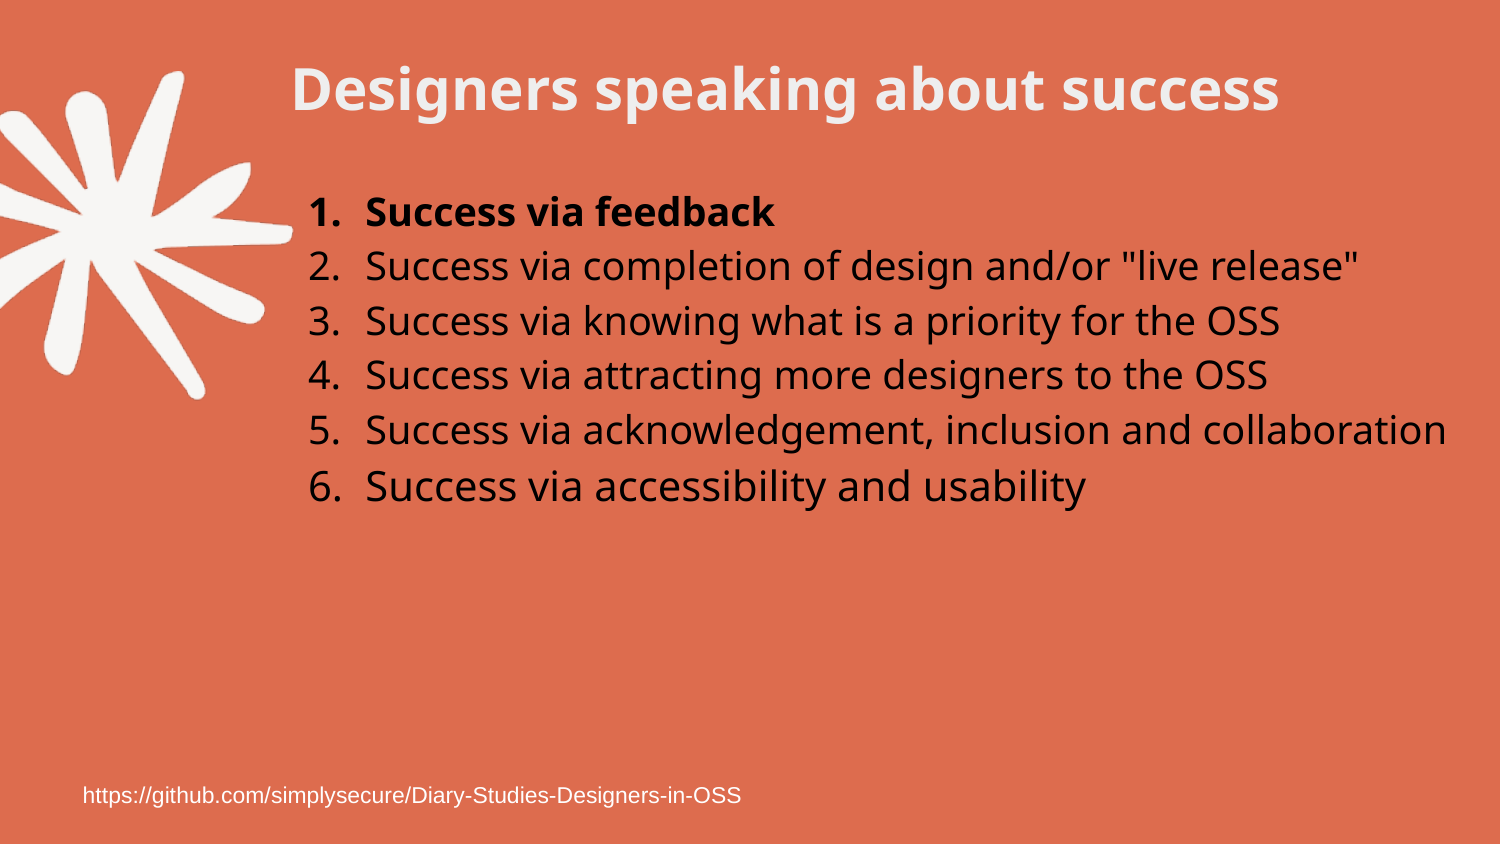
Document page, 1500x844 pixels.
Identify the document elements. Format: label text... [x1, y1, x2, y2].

text_box Designers speaking about success [275, 36, 1426, 137]
picture [0, 76, 337, 423]
text_box https://github.com/simplysecure/Diary-Studies-Designers-in-OSS [67, 765, 786, 824]
text_box Success via feedback Success via completion of design and/or "live release" Success via knowing what is a priority for the OSS Success via attracting more designers to the OSS Success via acknowledgement, inclusion and collaboration Success via accessibility and usability [275, 164, 1475, 525]
